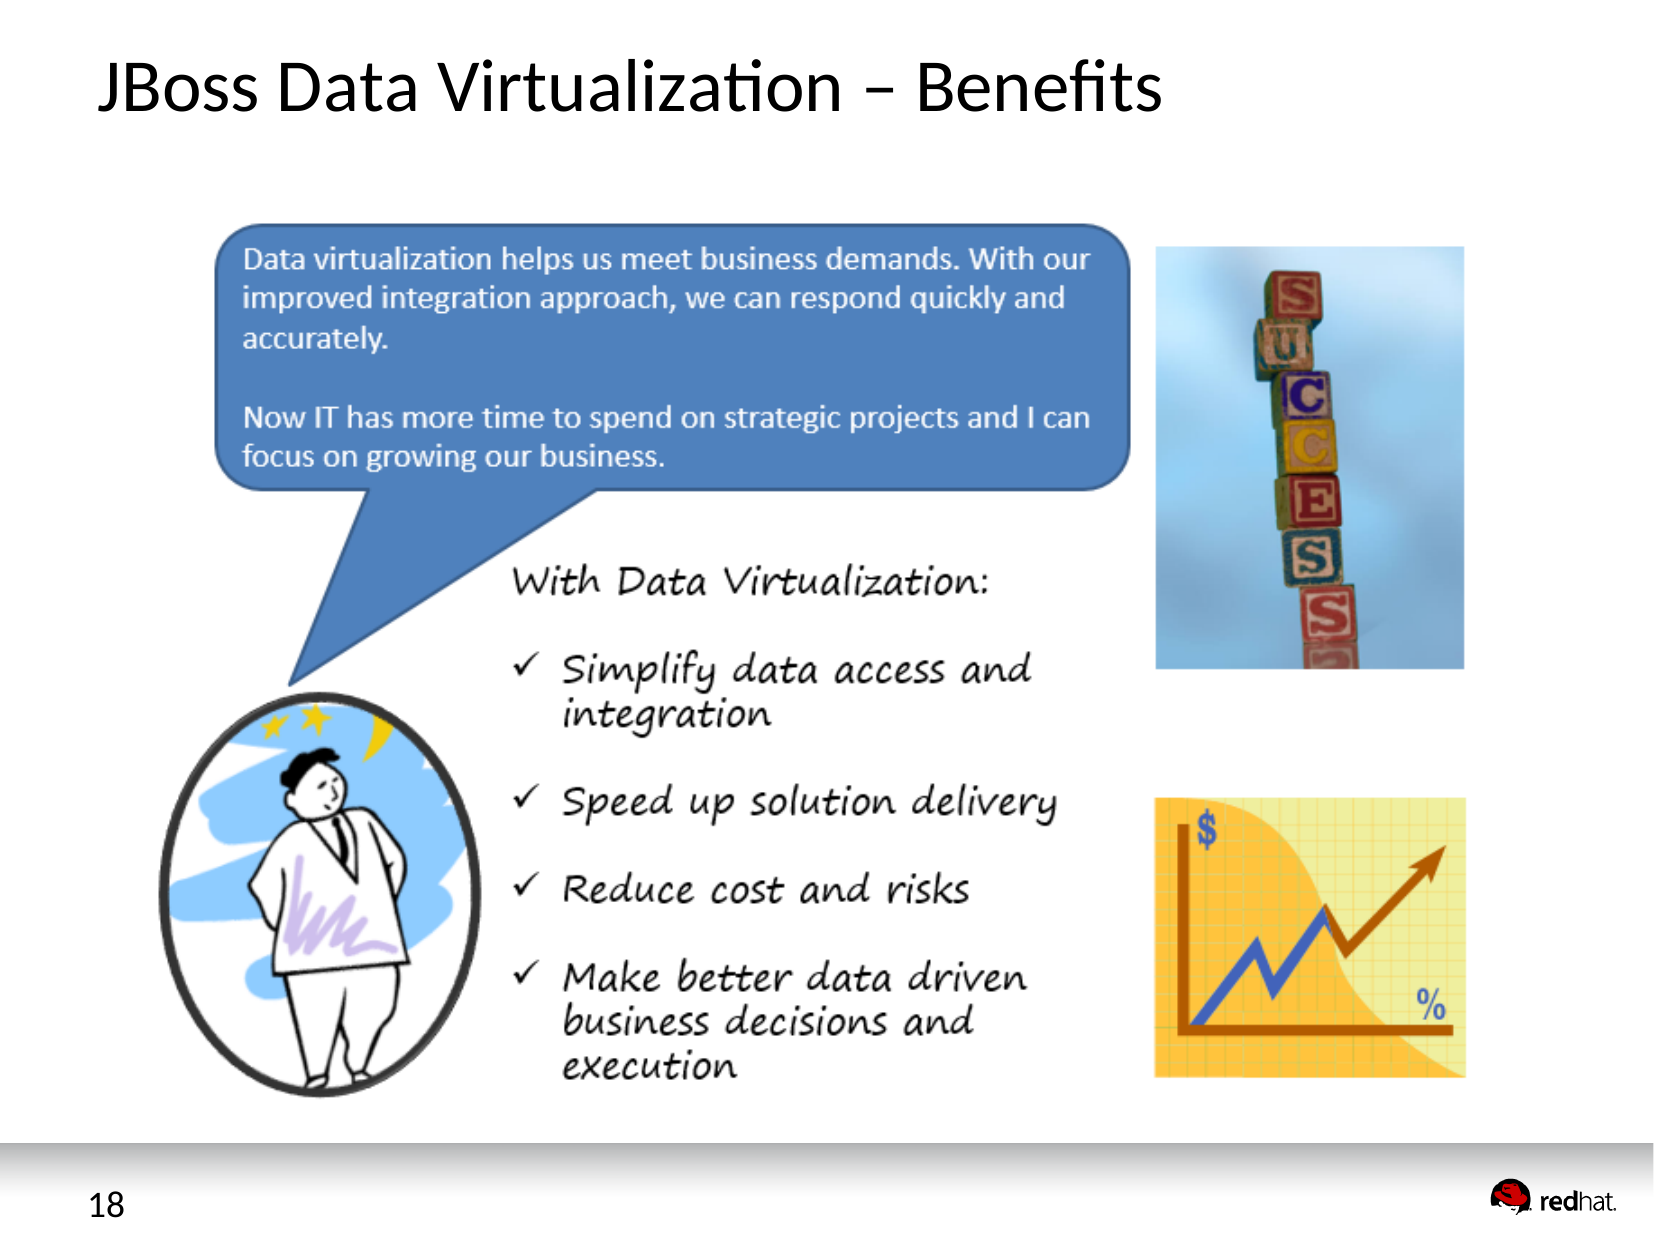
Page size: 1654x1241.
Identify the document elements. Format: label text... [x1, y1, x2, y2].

title JBoss Data Virtualization – Benefits [82, 37, 1571, 225]
picture [150, 225, 1488, 1101]
picture [0, 1143, 1654, 1241]
